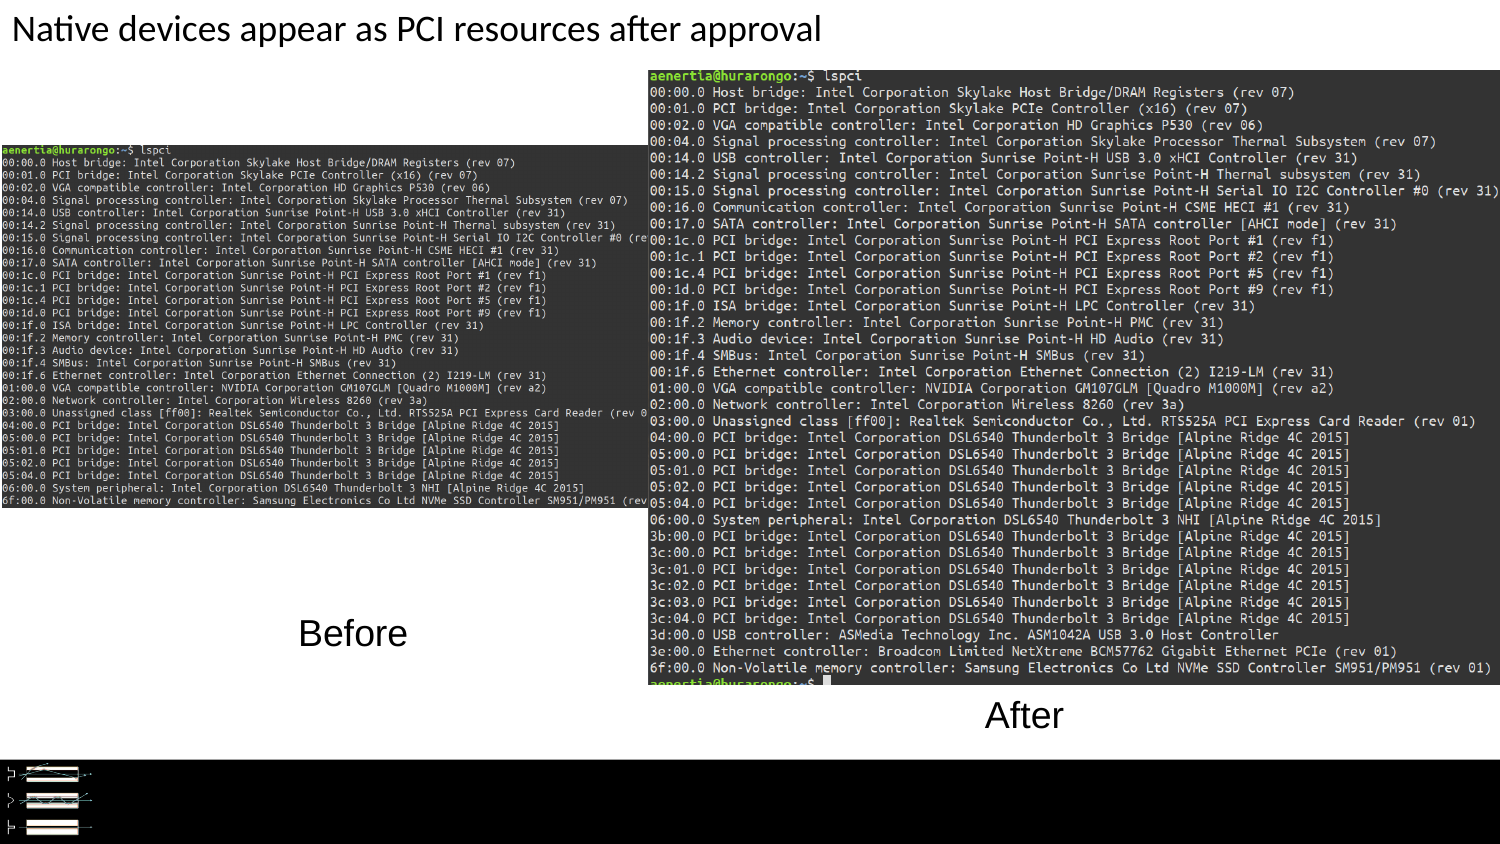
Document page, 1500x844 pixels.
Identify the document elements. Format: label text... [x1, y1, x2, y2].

text_box After [970, 687, 1080, 745]
picture [2, 70, 1500, 686]
title Native devices appear as PCI resources after approval [11, 0, 1436, 102]
picture [5, 761, 95, 837]
text_box Before [283, 604, 424, 662]
